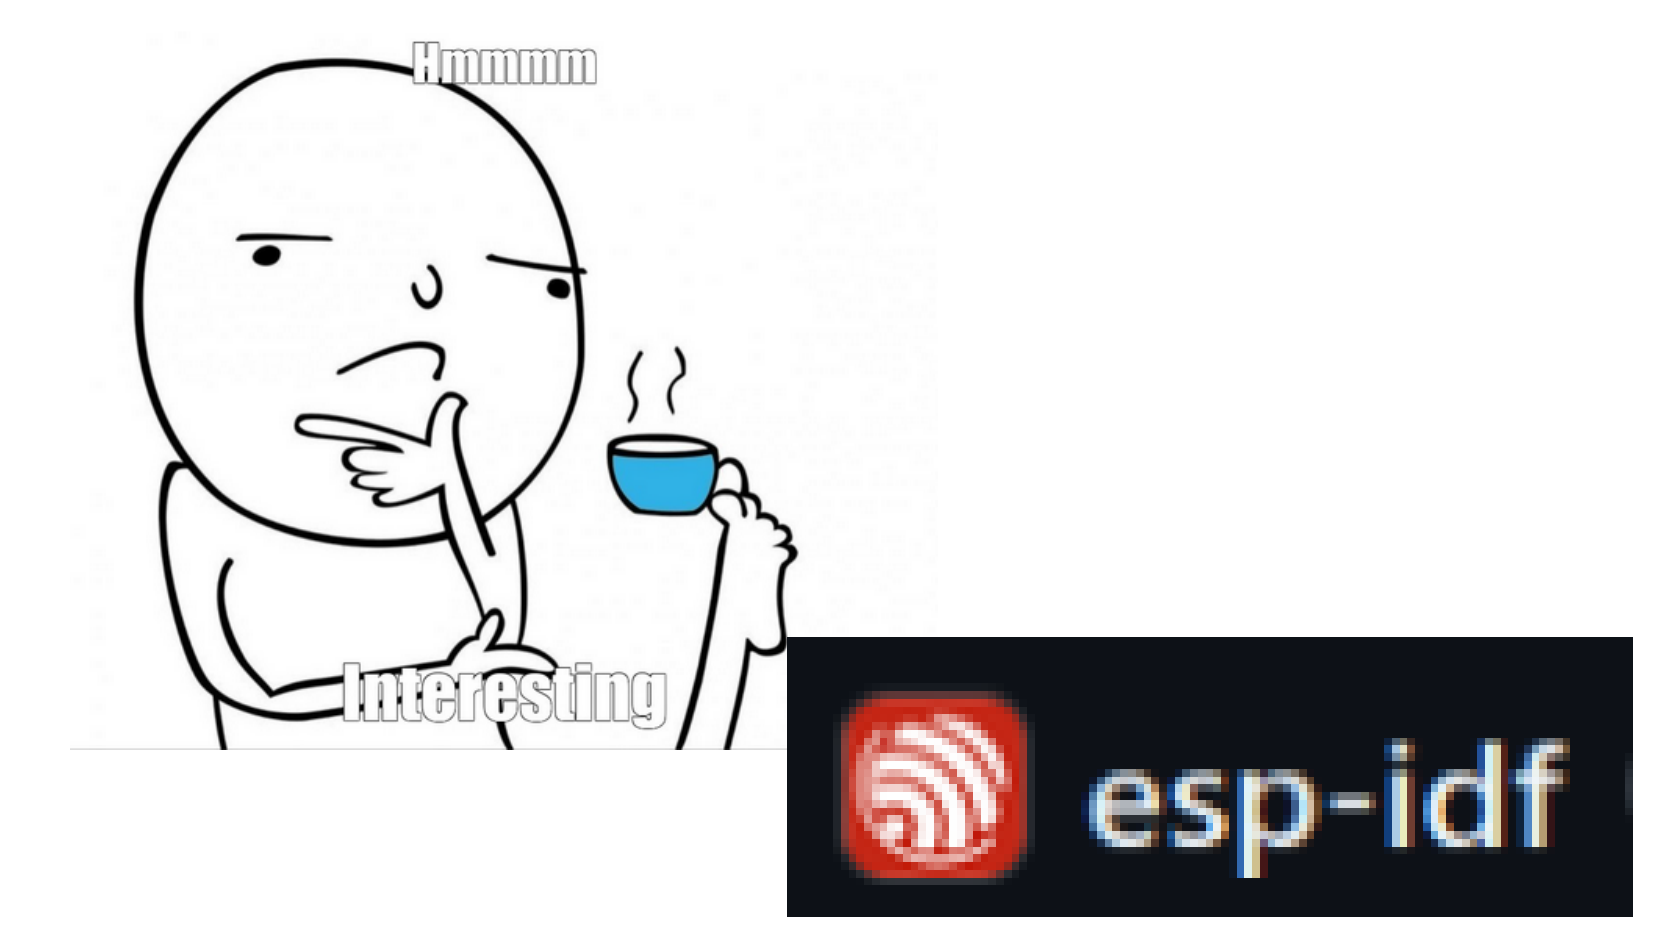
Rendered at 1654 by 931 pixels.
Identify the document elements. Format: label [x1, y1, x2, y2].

picture [70, 31, 1633, 917]
